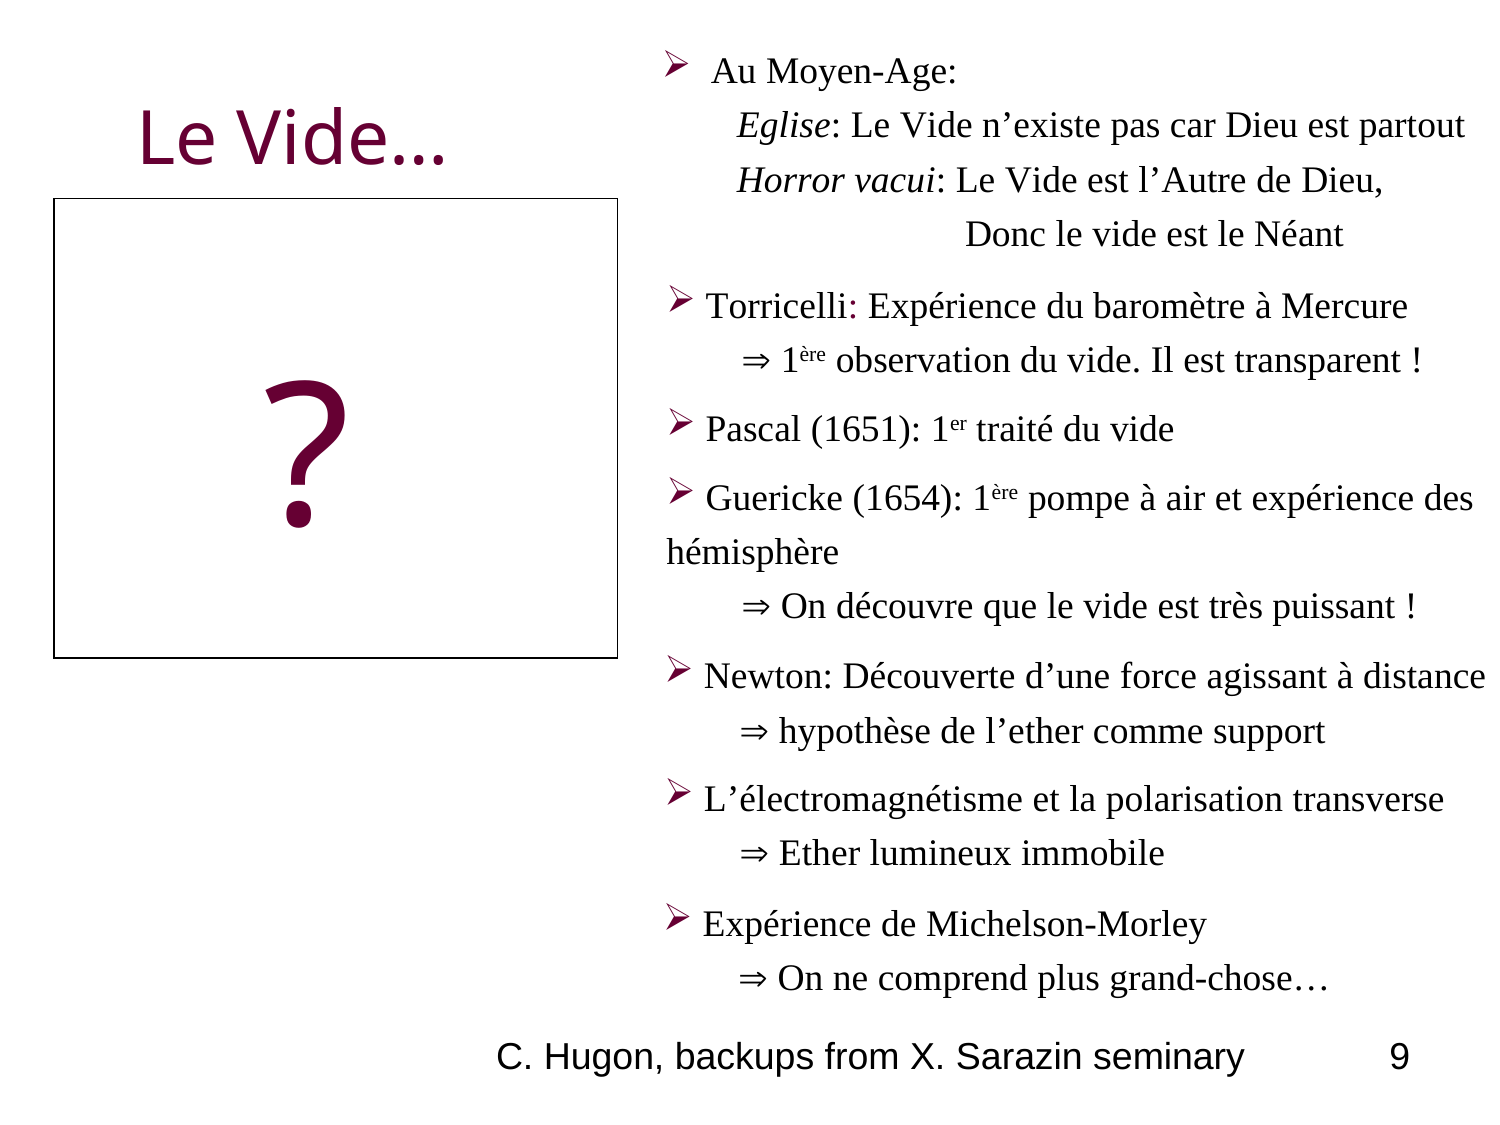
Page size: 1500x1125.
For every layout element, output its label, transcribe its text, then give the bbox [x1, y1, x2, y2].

text_box Newton: Découverte d’une force agissant à distance  hypothèse de l’ether comme support L’électromagnétisme et la polarisation transverse  Ether lumineux immobile [649, 634, 1500, 882]
text_box Expérience de Michelson-Morley  On ne comprend plus grand-chose… [648, 881, 1399, 1006]
text_box ? [248, 270, 365, 574]
text_box Au Moyen-Age: Eglise: Le Vide n’existe pas car Dieu est partout Horror vacui: Le Vide est l’Autre de Dieu, Donc le vide est le Néant [647, 29, 1500, 262]
text_box Torricelli: Expérience du baromètre à Mercure  1ère observation du vide. Il est transparent ! Pascal (1651): 1er traité du vide Guericke (1654): 1ère pompe à air et expérience des hémisphère  On découvre que le vide est très puissant ! [651, 264, 1500, 634]
text_box Le Vide… [121, 81, 465, 188]
